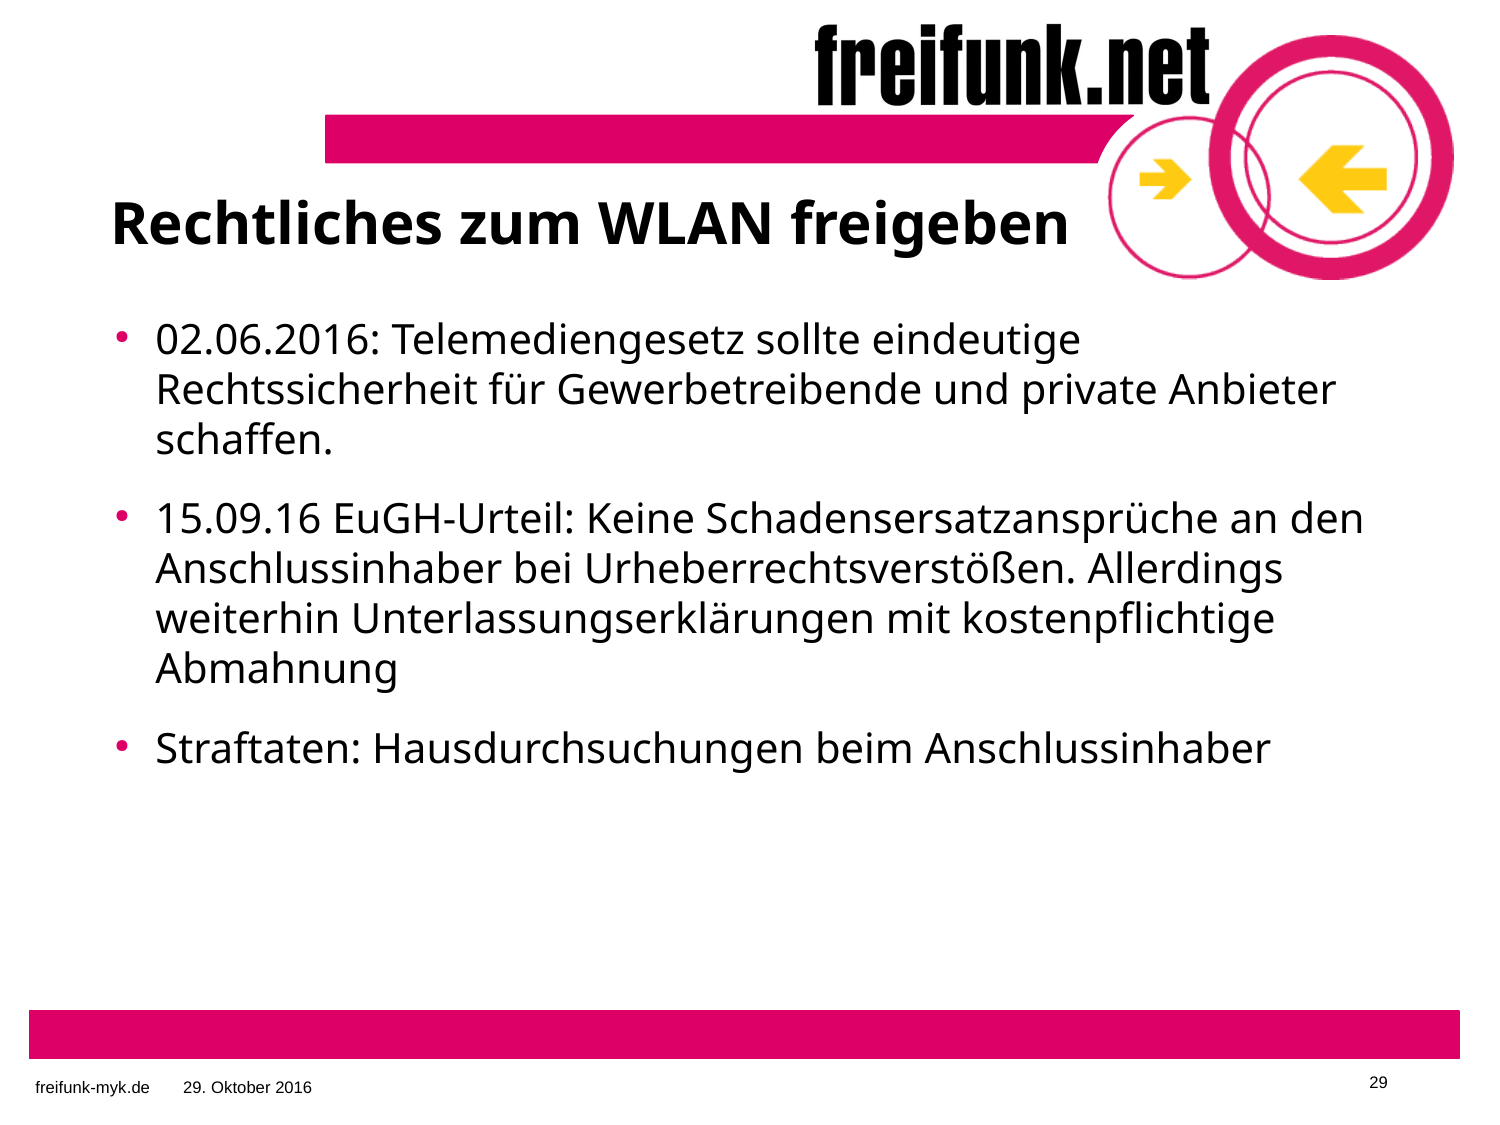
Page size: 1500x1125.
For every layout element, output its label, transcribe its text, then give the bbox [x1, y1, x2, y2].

list 02.06.2016: Telemediengesetz sollte eindeutige Rechtssicherheit für Gewerbetreibende und private Anbieter schaffen. 15.09.16 EuGH-Urteil: Keine Schadensersatzansprüche an den Anschlussinhaber bei Urheberrechtsverstößen. Allerdings weiterhin Unterlassungserklärungen mit kostenpflichtige Abmahnung Straftaten: Hausdurchsuchungen beim Anschlussinhaber [110, 312, 1392, 1000]
title Rechtliches zum WLAN freigeben [110, 160, 1093, 282]
picture [816, 24, 1454, 280]
